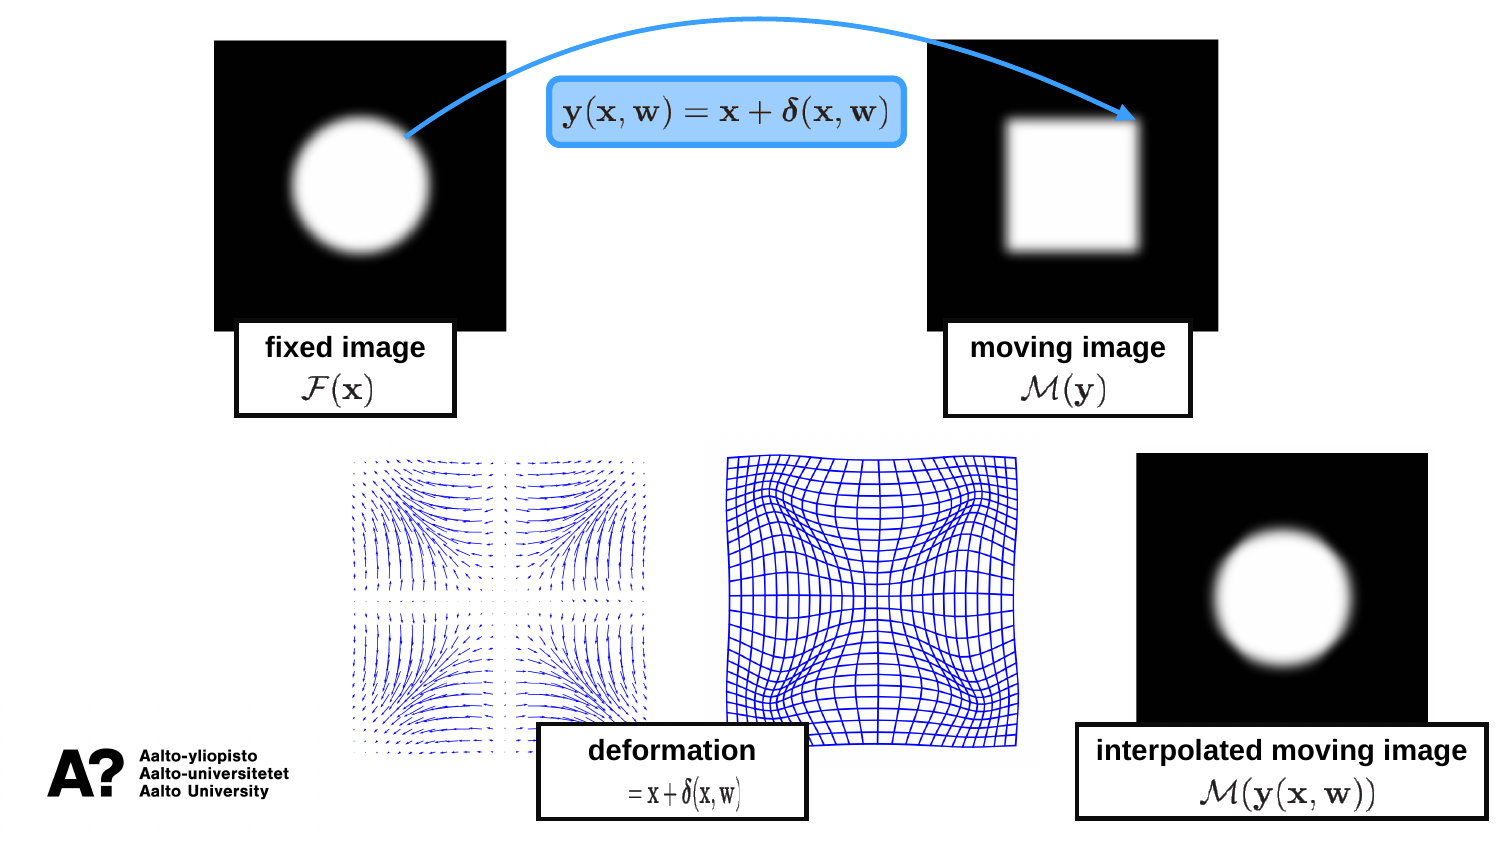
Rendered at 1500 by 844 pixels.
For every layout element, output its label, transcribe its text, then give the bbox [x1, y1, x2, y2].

picture [301, 348, 372, 416]
picture [1200, 752, 1374, 820]
text_box deformation [538, 724, 807, 819]
picture [207, 34, 512, 338]
picture [0, 440, 666, 844]
picture [1129, 446, 1434, 724]
picture [920, 33, 1224, 338]
picture [704, 433, 1040, 769]
picture [562, 70, 887, 138]
text_box moving image [945, 320, 1191, 417]
picture [628, 751, 740, 820]
picture [1021, 348, 1105, 416]
text_box fixed image [236, 320, 455, 416]
text_box [549, 78, 904, 145]
text_box interpolated moving image [1076, 724, 1487, 819]
